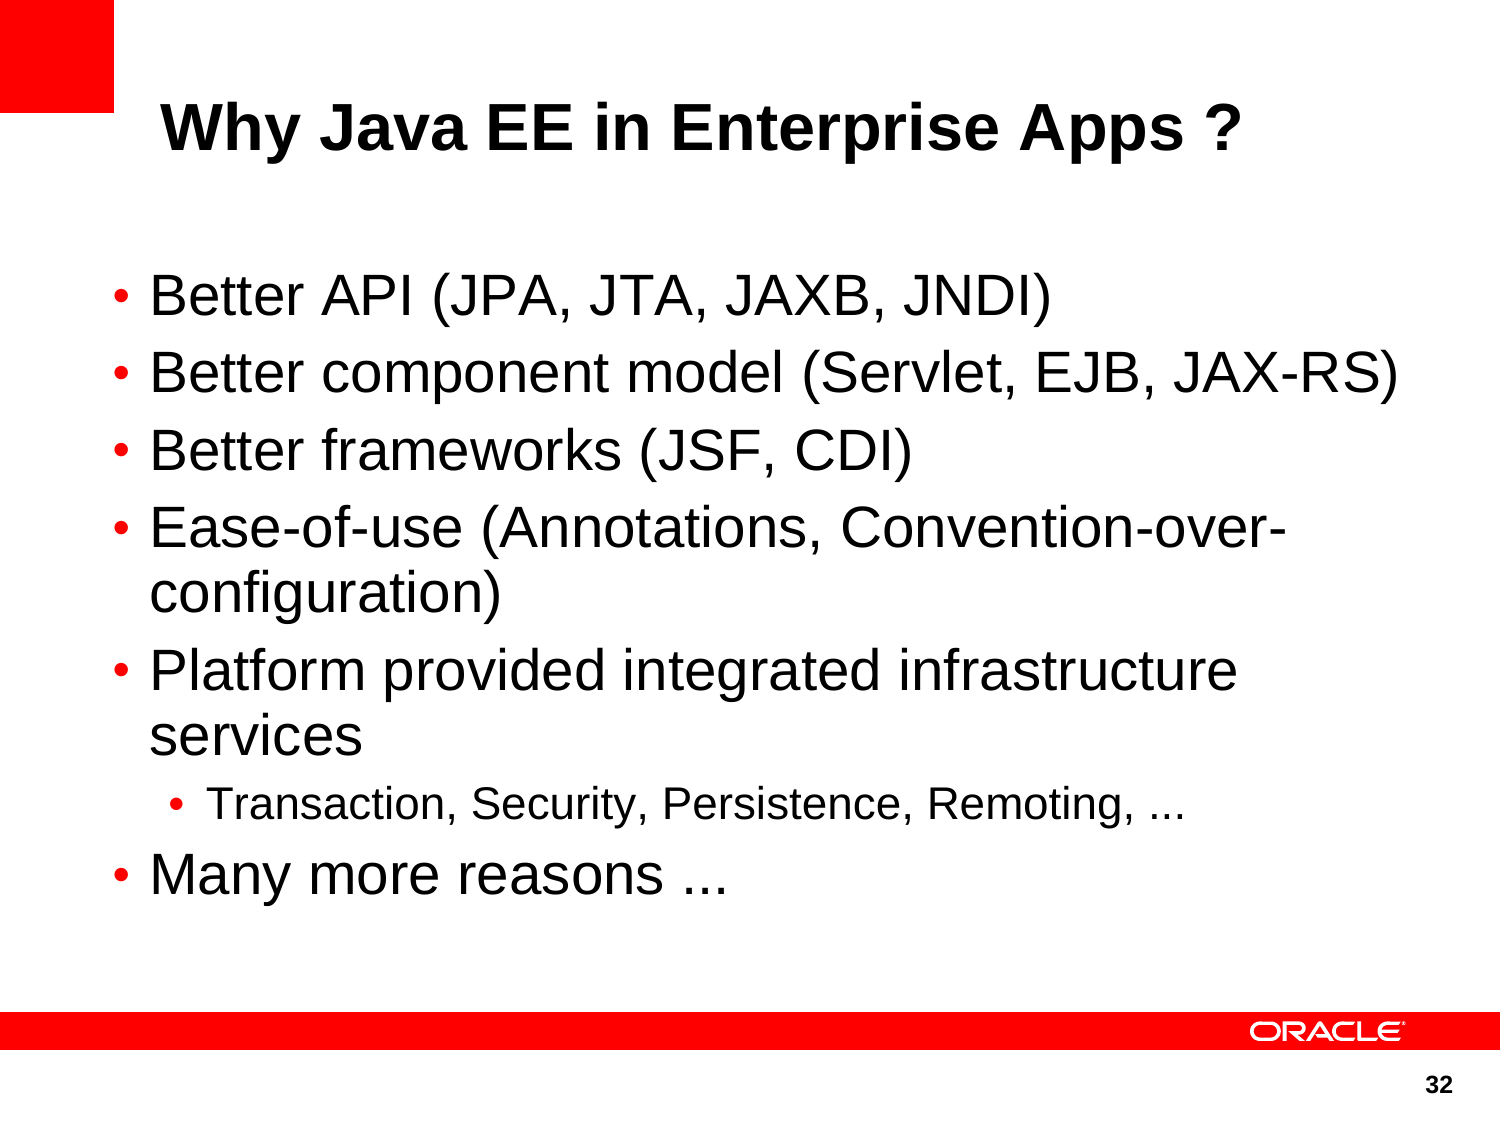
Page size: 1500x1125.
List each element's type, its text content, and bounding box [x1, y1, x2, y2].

picture [0, 1012, 1500, 1050]
title Why Java EE in Enterprise Apps ? [145, 42, 1390, 213]
picture [0, 0, 114, 113]
list Better API (JPA, JTA, JAXB, JNDI) Better component model (Servlet, EJB, JAX-RS) Better frameworks (JSF, CDI) Ease-of-use (Annotations, Convention-over-configuration) Platform provided integrated infrastructure services Transaction, Security, Persistence, Remoting, ... Many more reasons ... [112, 262, 1457, 1005]
